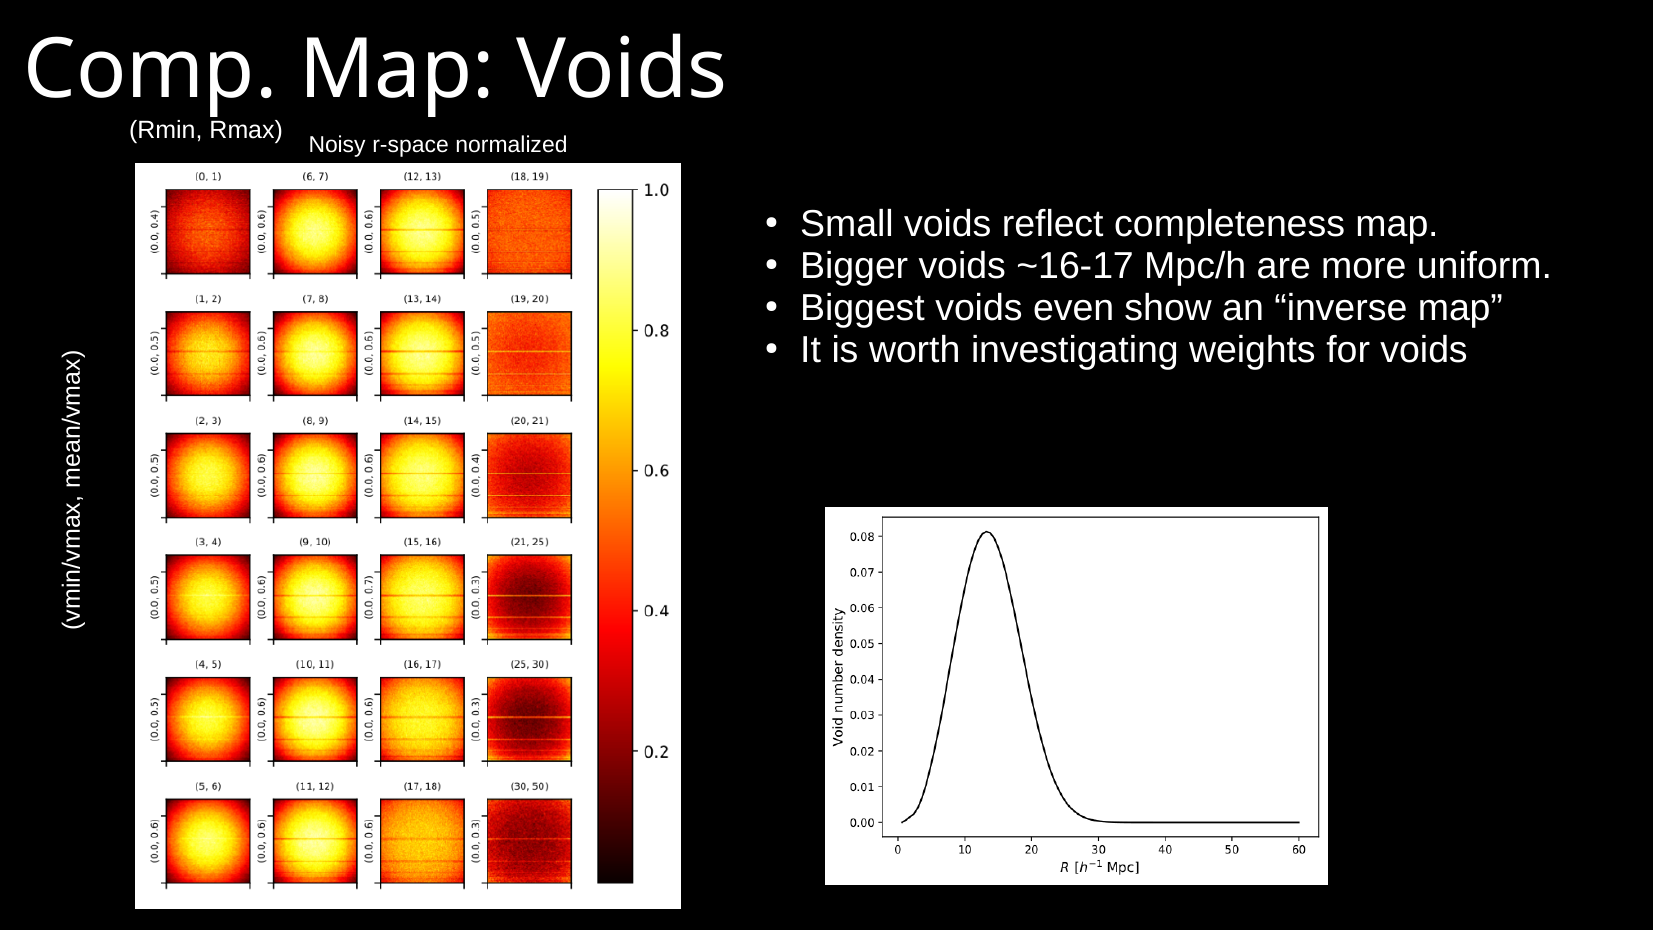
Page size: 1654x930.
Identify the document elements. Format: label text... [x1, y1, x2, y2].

text_box (vmin/vmax, mean/vmax) [49, 315, 93, 646]
picture [135, 163, 681, 909]
text_box Noisy r-space normalized [293, 124, 646, 166]
picture [825, 507, 1328, 886]
text_box Small voids reflect completeness map. Bigger voids ~16-17 Mpc/h are more uniform. Biggest voids even show an “inverse map” It is worth investigating weights for voids [750, 194, 1653, 420]
title Comp. Map: Voids [23, 4, 781, 126]
text_box (Rmin, Rmax) [114, 108, 376, 166]
